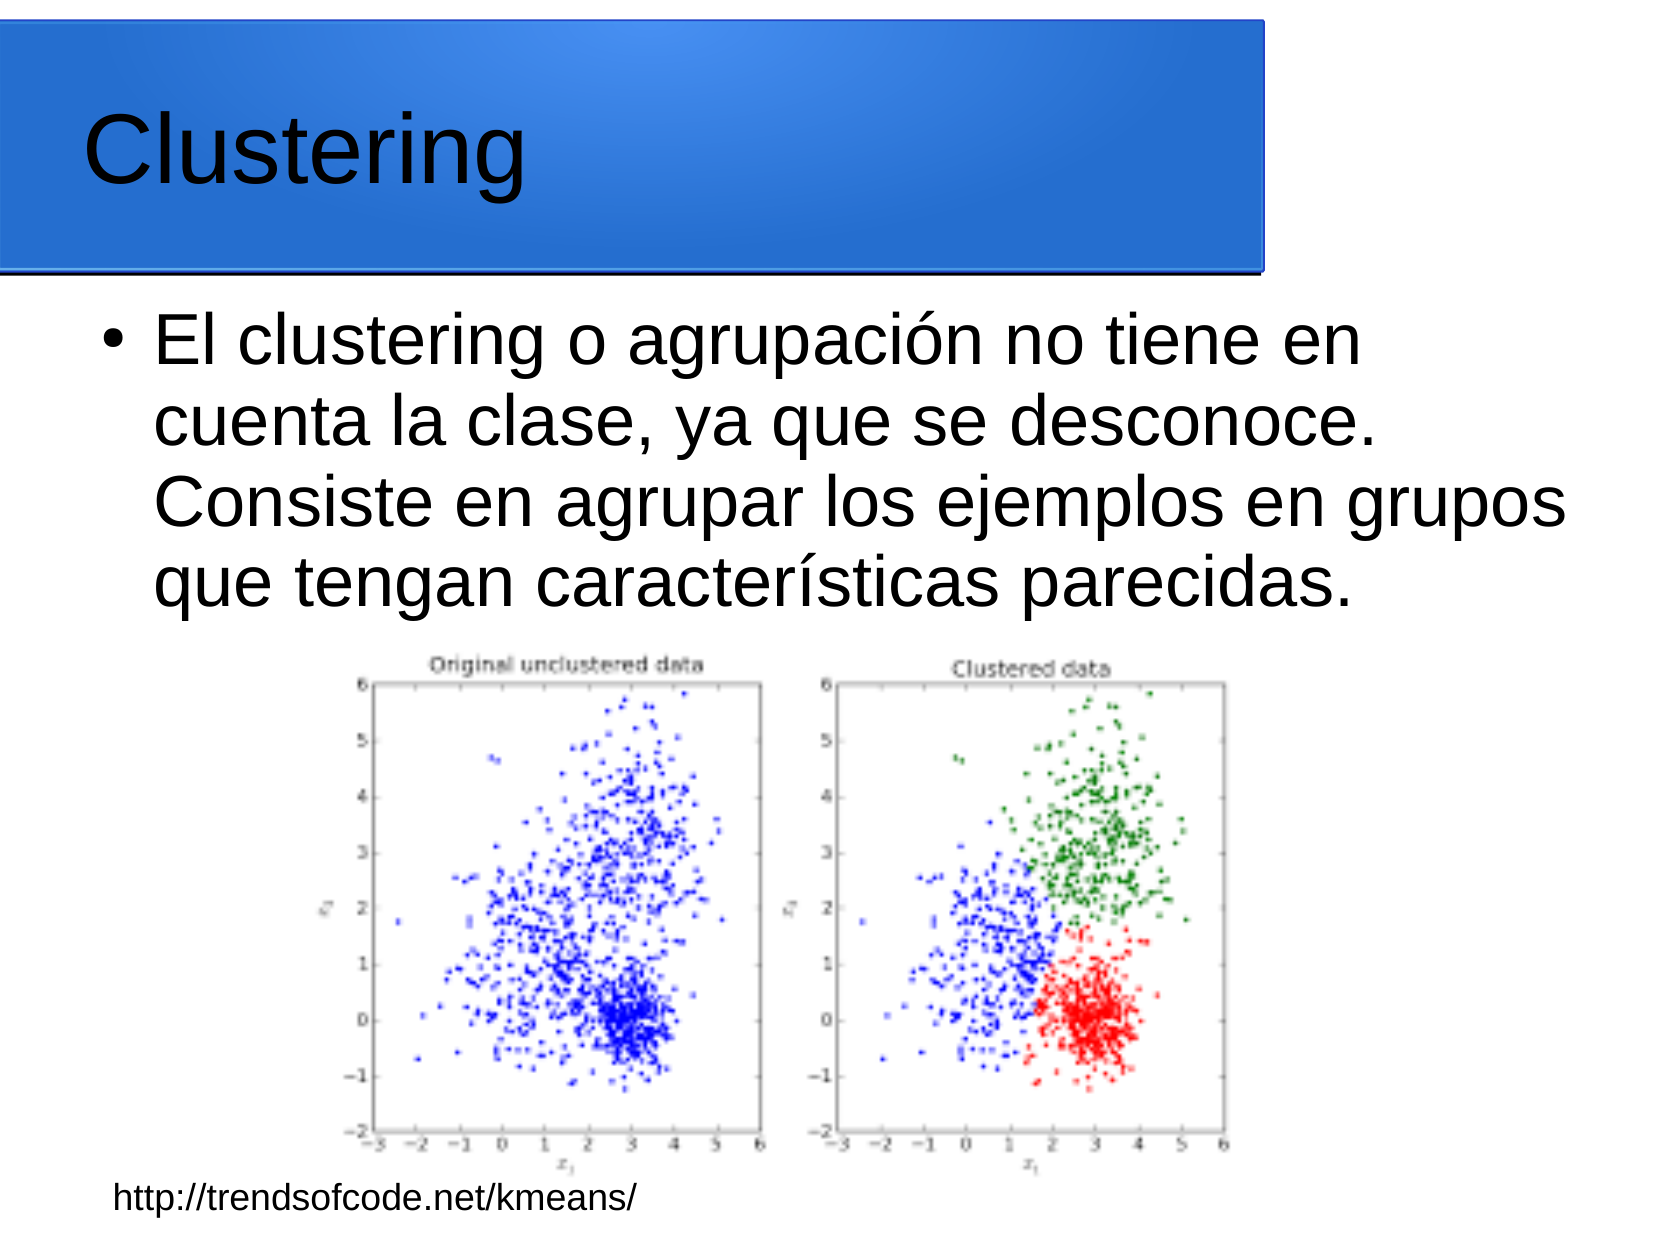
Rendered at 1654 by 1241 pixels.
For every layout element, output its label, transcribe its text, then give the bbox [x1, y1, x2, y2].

picture [237, 630, 1335, 1188]
text_box http://trendsofcode.net/kmeans/ [97, 1169, 653, 1241]
title Clustering [82, 47, 1235, 252]
list El clustering o agrupación no tiene en cuenta la clase, ya que se desconoce. Consiste en agrupar los ejemplos en grupos que tengan características parecidas. [82, 299, 1571, 1019]
